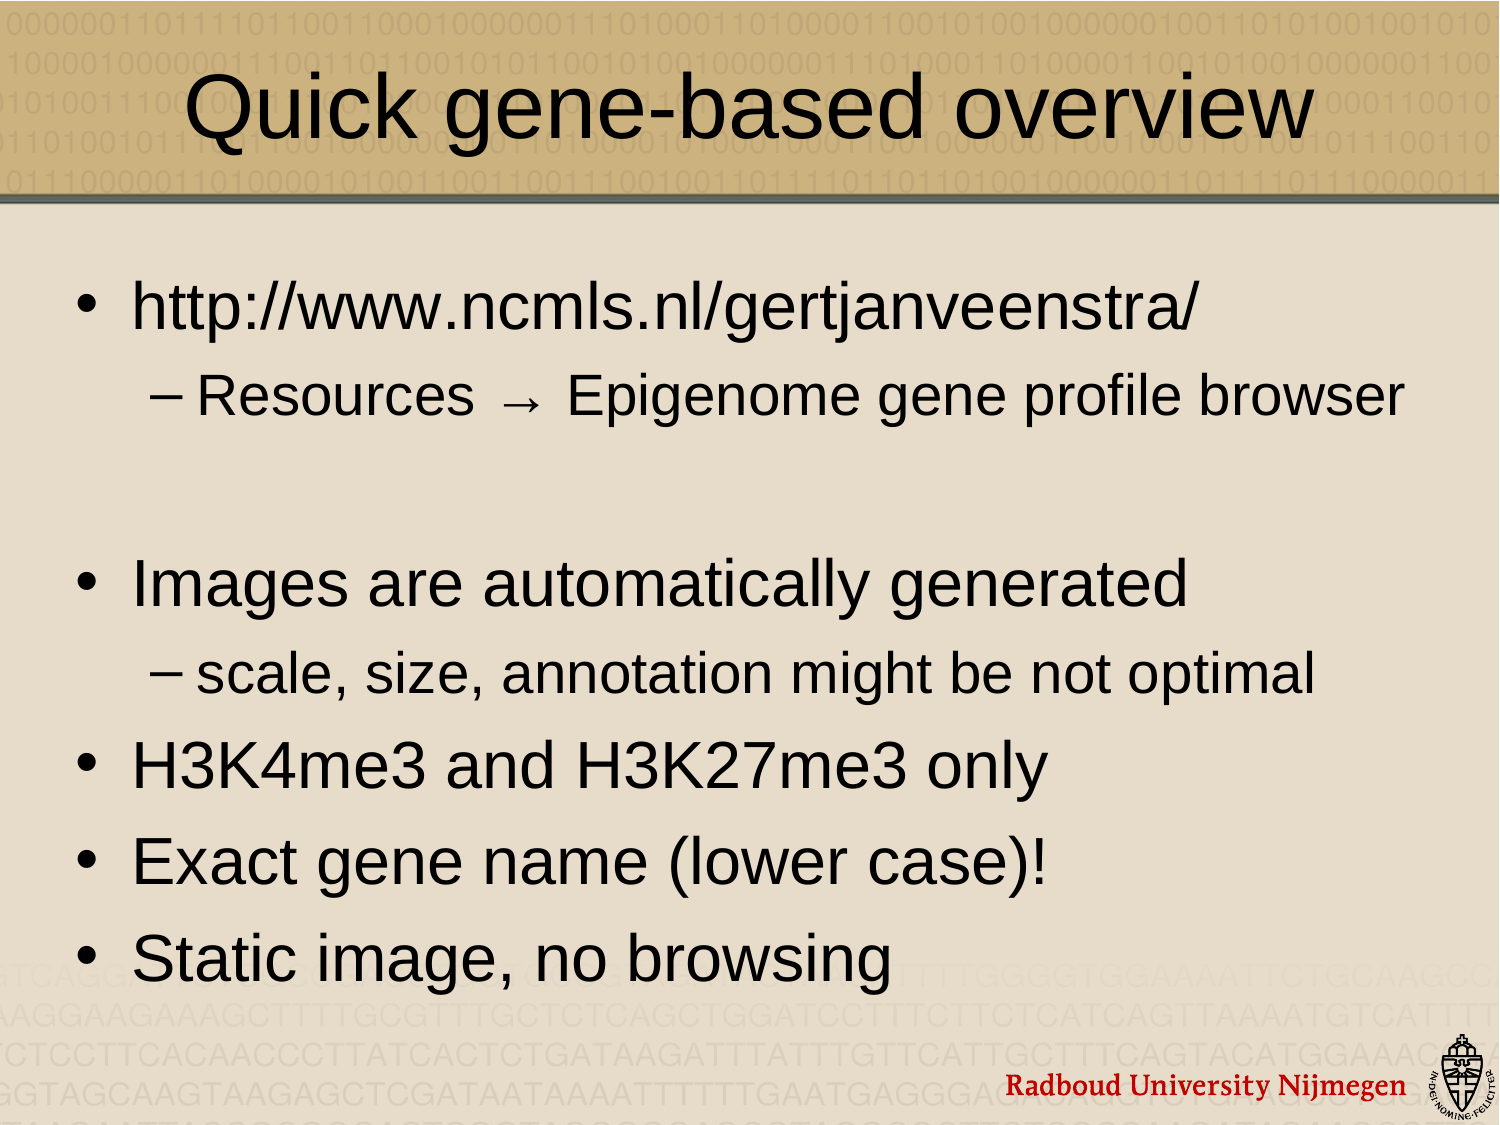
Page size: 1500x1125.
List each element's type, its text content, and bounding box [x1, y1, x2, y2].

picture [0, 1, 1500, 1125]
list http://www.ncmls.nl/gertjanveenstra/ Resources → Epigenome gene profile browser Images are automatically generated scale, size, annotation might be not optimal H3K4me3 and H3K27me3 only Exact gene name (lower case)! Static image, no browsing [75, 262, 1426, 1125]
title Quick gene-based overview [75, 7, 1425, 196]
